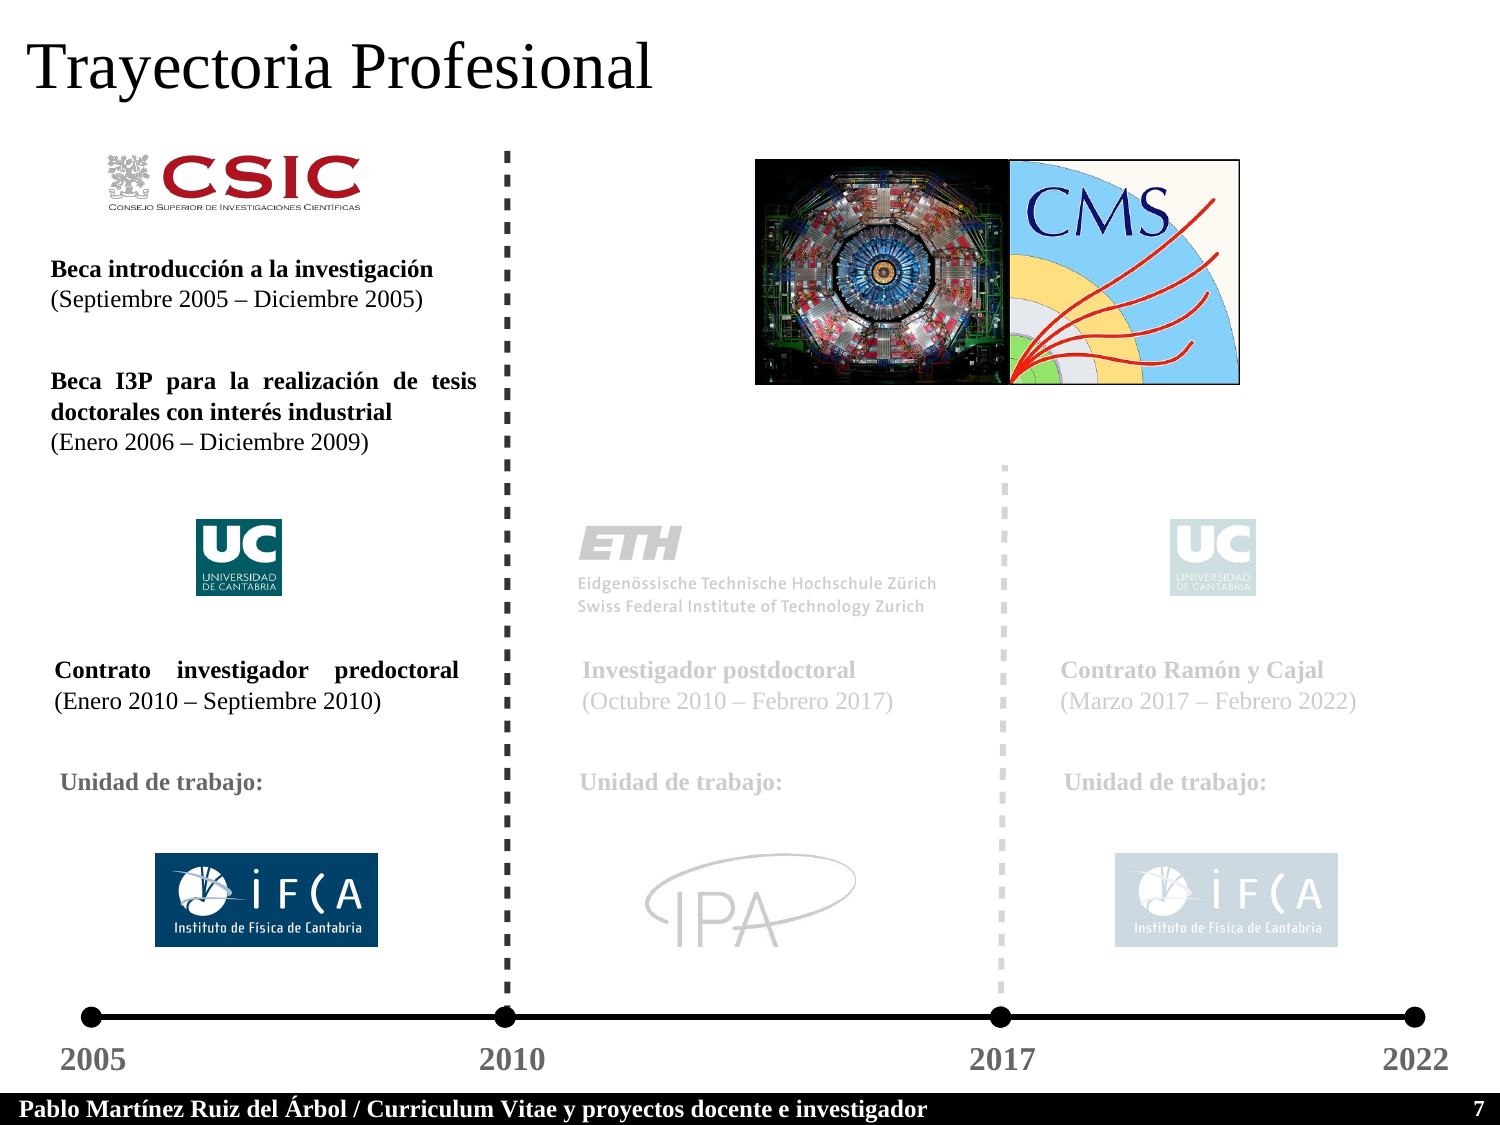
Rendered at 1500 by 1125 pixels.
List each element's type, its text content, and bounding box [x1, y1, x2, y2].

text_box 2017 [954, 1029, 1060, 1085]
picture [755, 159, 1240, 385]
text_box Unidad de trabajo: [564, 757, 805, 804]
text_box 2010 [464, 1029, 570, 1085]
text_box Contrato investigador predoctoral (Enero 2010 – Septiembre 2010) [39, 645, 475, 753]
text_box Unidad de trabajo: [45, 757, 286, 804]
text_box Beca I3P para la realización de tesis doctorales con interés industrial (Enero 2006 – Diciembre 2009) [35, 359, 493, 471]
text_box Beca introducción a la investigación (Septiembre 2005 – Diciembre 2005) [35, 244, 493, 359]
text_box 2022 [1367, 1029, 1473, 1085]
picture [568, 466, 945, 645]
text_box 2005 [45, 1029, 151, 1085]
picture [196, 519, 282, 596]
picture [1170, 519, 1256, 596]
text_box Unidad de trabajo: [1048, 757, 1289, 804]
text_box Trayectoria Profesional [10, 12, 671, 121]
text_box Investigador postdoctoral (Octubre 2010 – Febrero 2017) [567, 645, 960, 760]
picture [1115, 853, 1338, 947]
picture [155, 853, 378, 947]
picture [107, 154, 360, 210]
text_box Contrato Ramón y Cajal (Marzo 2017 – Febrero 2022) [1045, 646, 1438, 760]
picture [645, 853, 856, 947]
